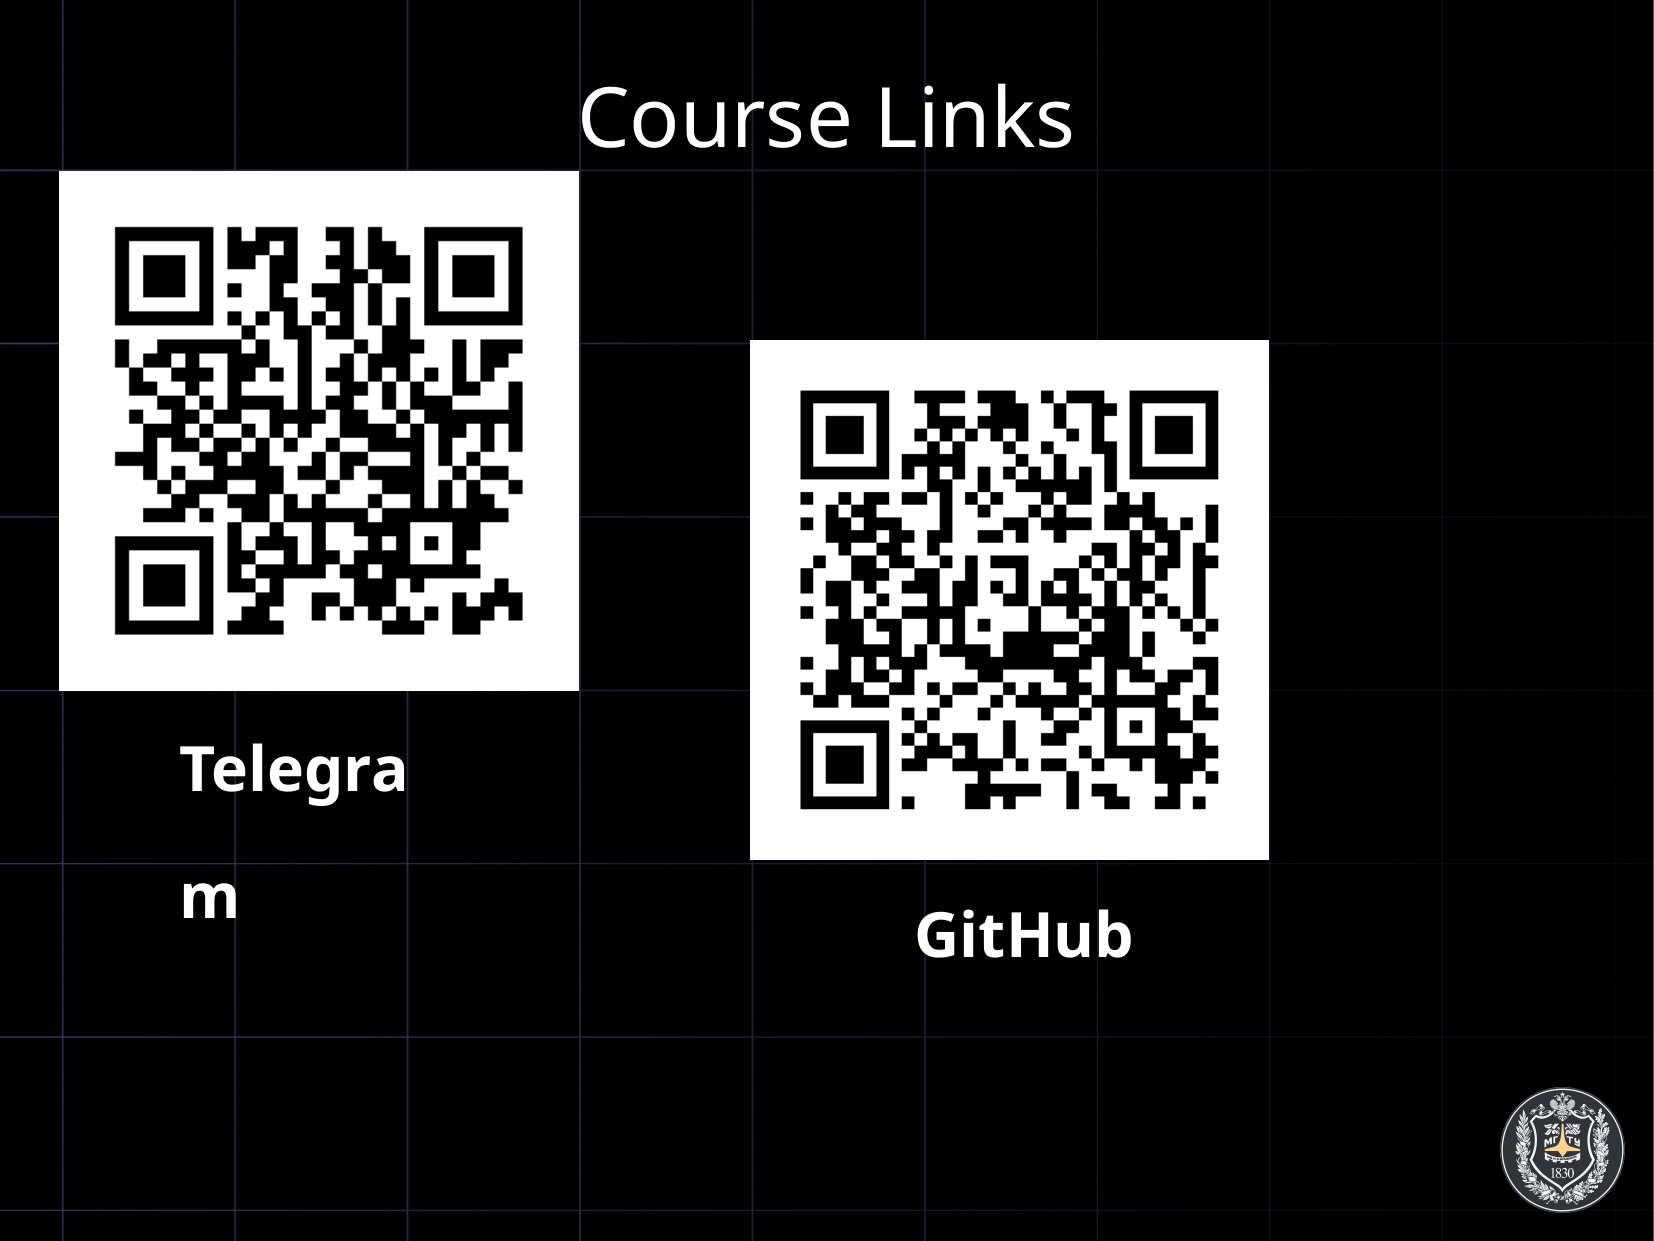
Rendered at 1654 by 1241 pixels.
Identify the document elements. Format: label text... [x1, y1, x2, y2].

text_box GitHub [900, 840, 1163, 976]
picture [0, 0, 1654, 1241]
text_box Telegram [165, 675, 466, 810]
title Course Links [82, 37, 1571, 193]
